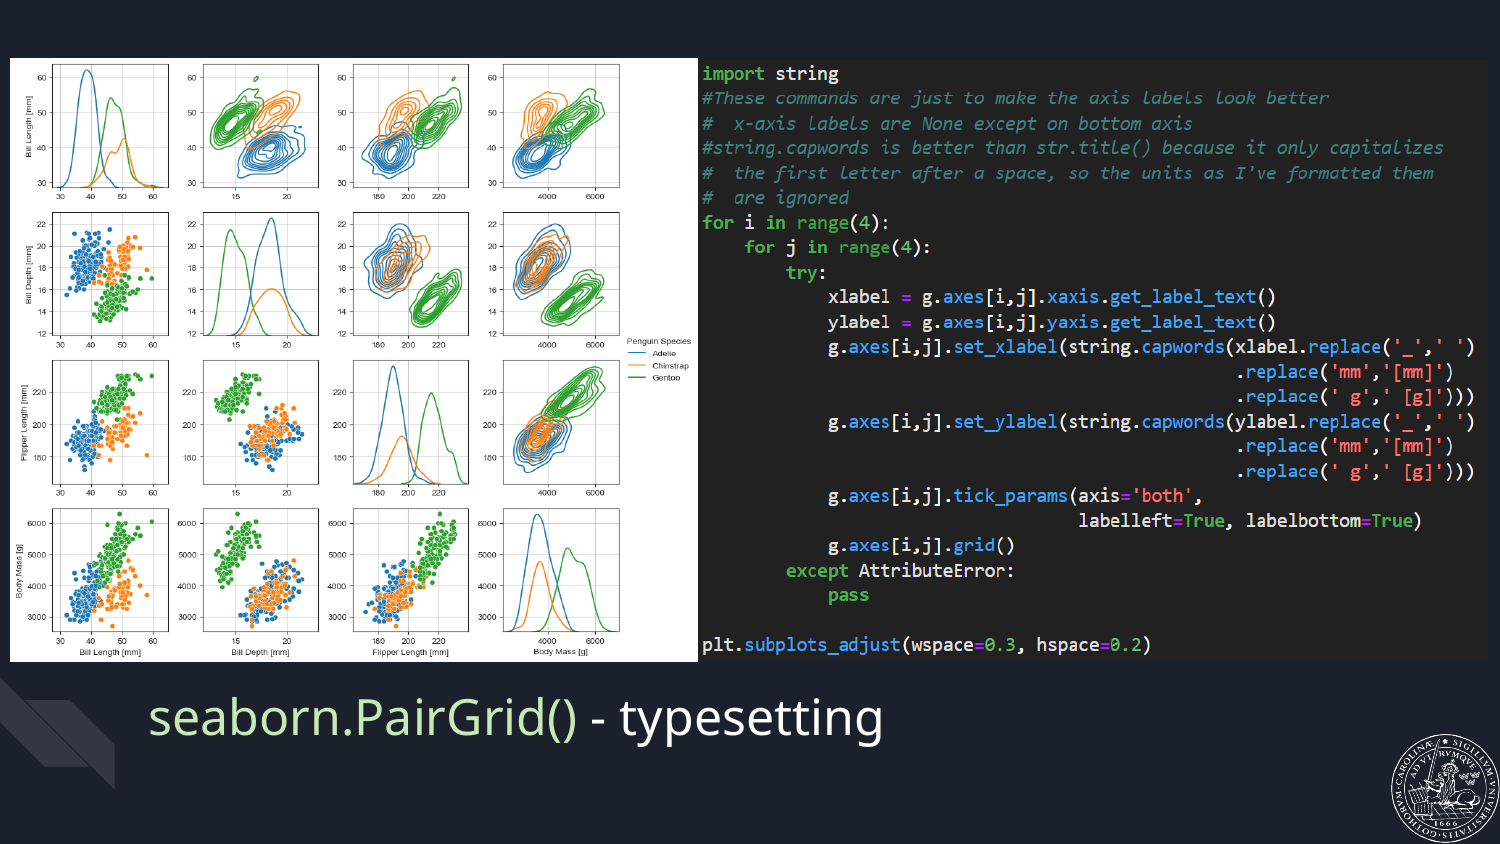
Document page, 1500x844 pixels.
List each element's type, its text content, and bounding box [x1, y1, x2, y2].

list seaborn.PairGrid() - typesetting [133, 688, 1272, 775]
picture [1382, 724, 1500, 844]
picture [10, 58, 1488, 662]
